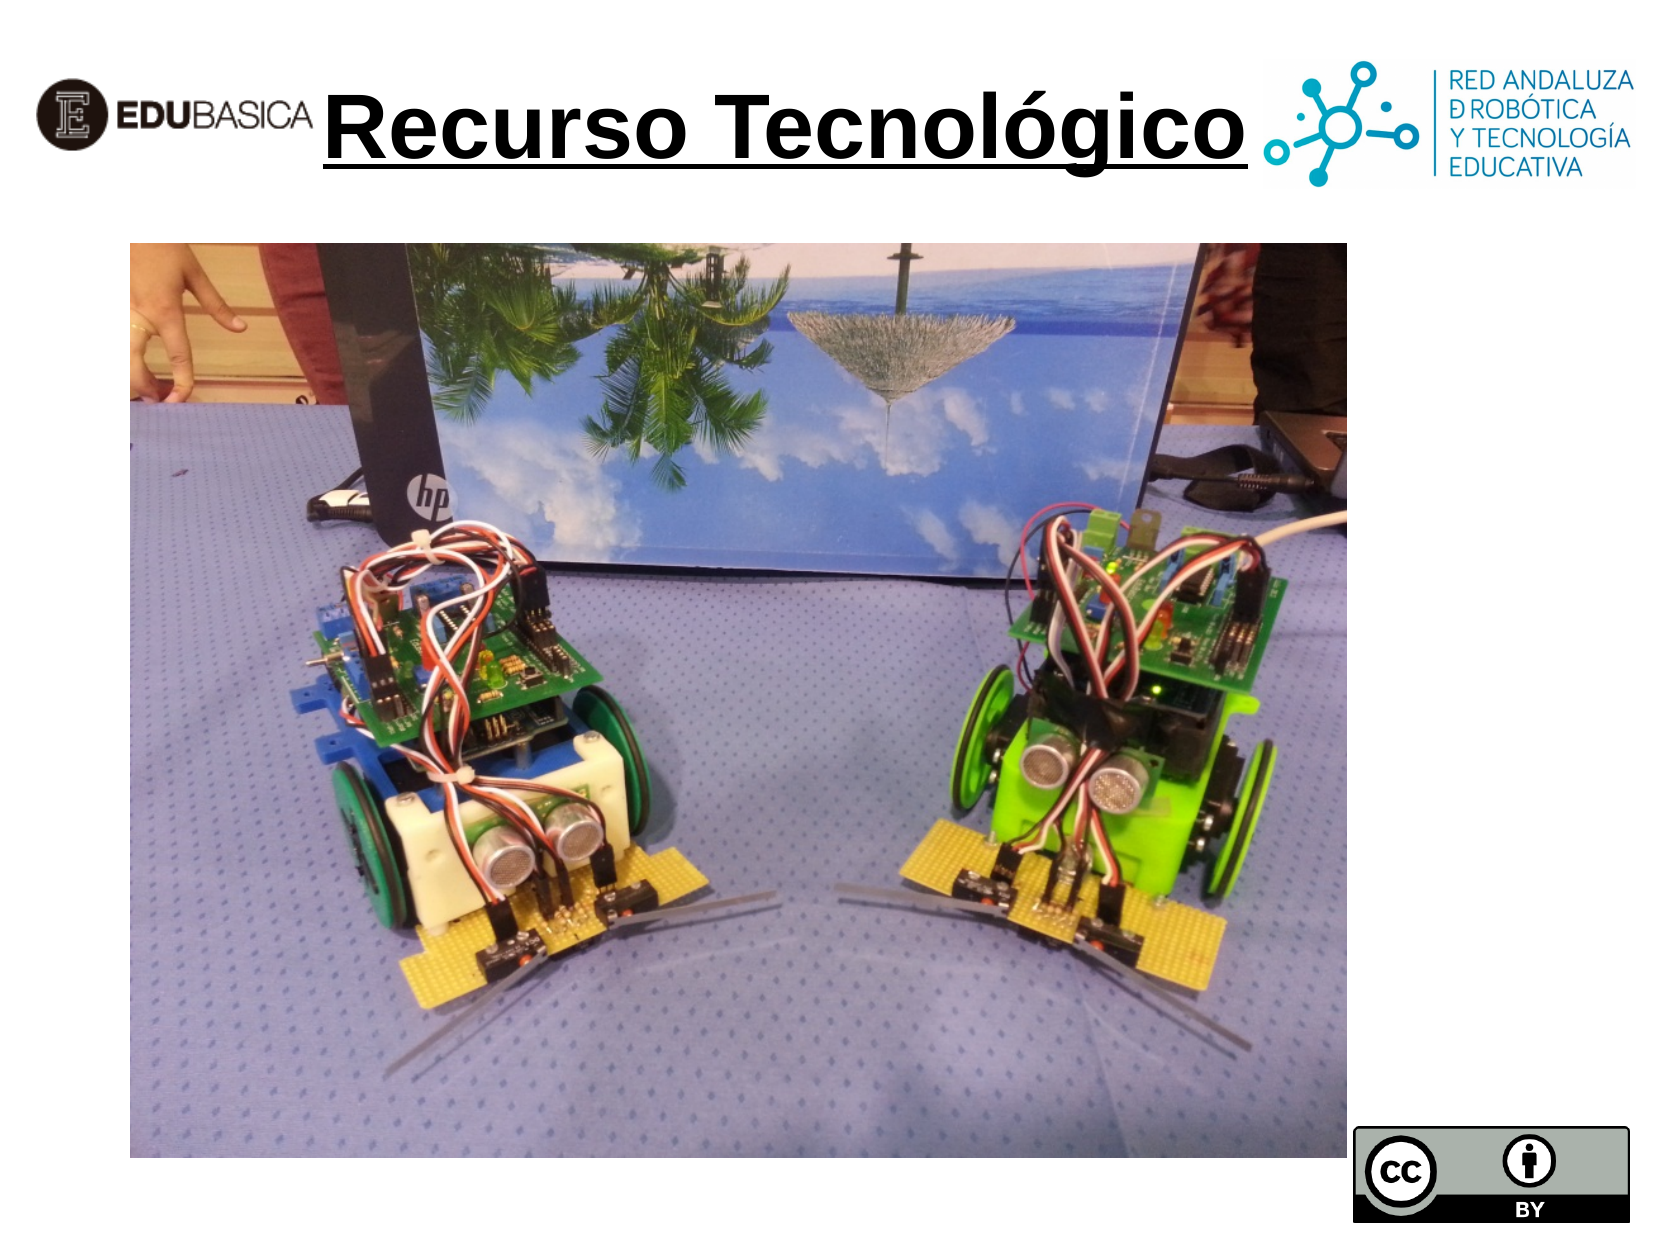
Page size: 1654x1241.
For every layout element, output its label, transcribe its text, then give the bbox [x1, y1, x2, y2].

picture [130, 243, 1347, 1158]
picture [1353, 1126, 1630, 1223]
picture [1263, 59, 1636, 190]
title Recurso Tecnológico [41, 23, 1530, 231]
picture [35, 77, 316, 154]
